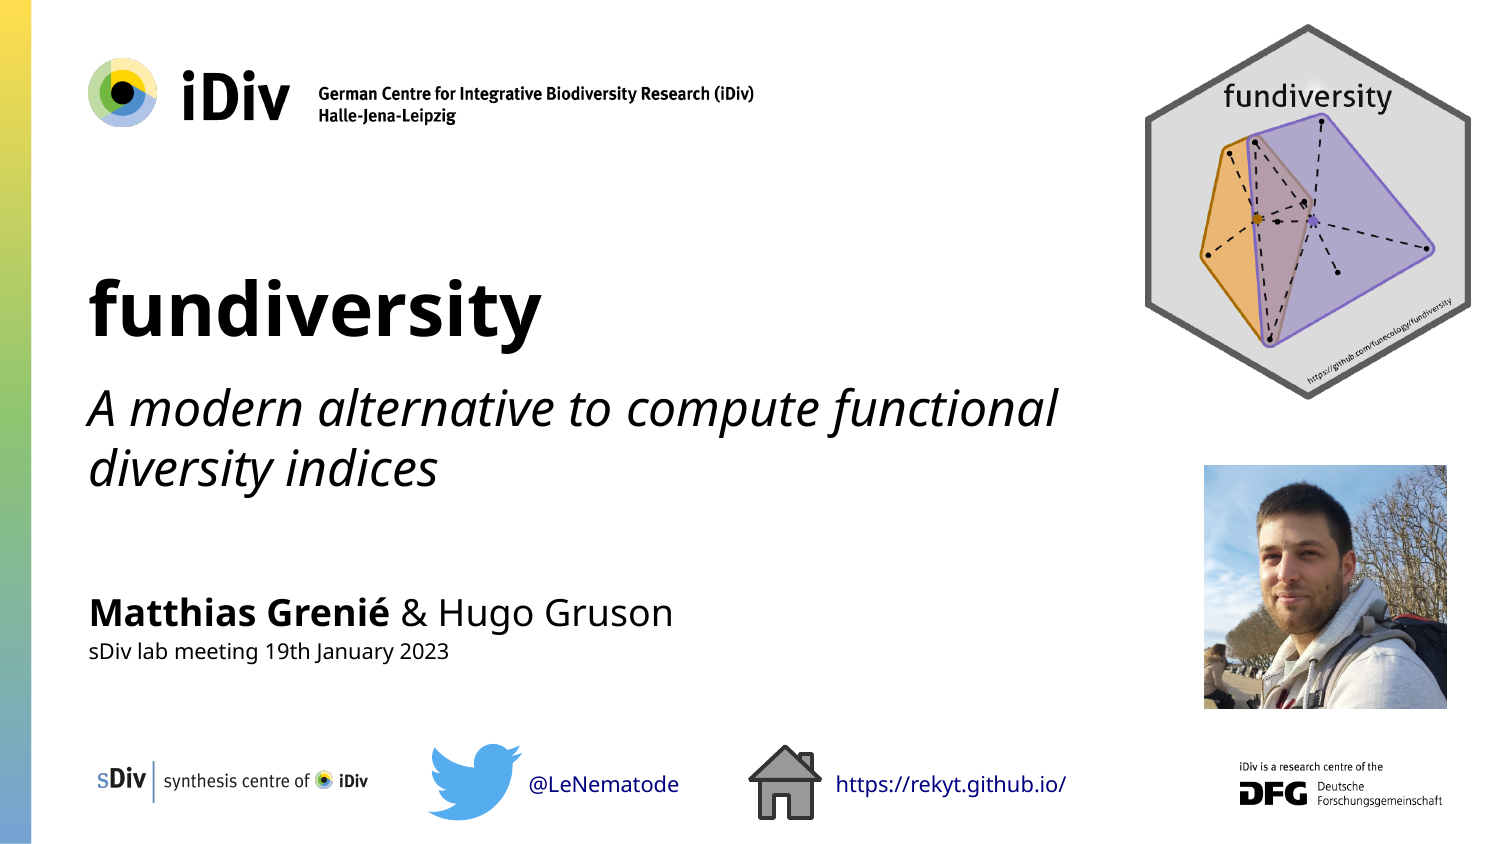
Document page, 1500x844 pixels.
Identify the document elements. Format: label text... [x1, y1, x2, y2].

text_box https://rekyt.github.io/ [820, 761, 1109, 803]
list Matthias Grenié & Hugo Gruson sDiv lab meeting 19th January 2023 [88, 588, 1204, 664]
list fundiversity [88, 173, 1145, 351]
picture [0, 0, 1500, 844]
text_box @LeNematode [513, 761, 703, 803]
list A modern alternative to compute functional diversity indices [88, 376, 1211, 495]
